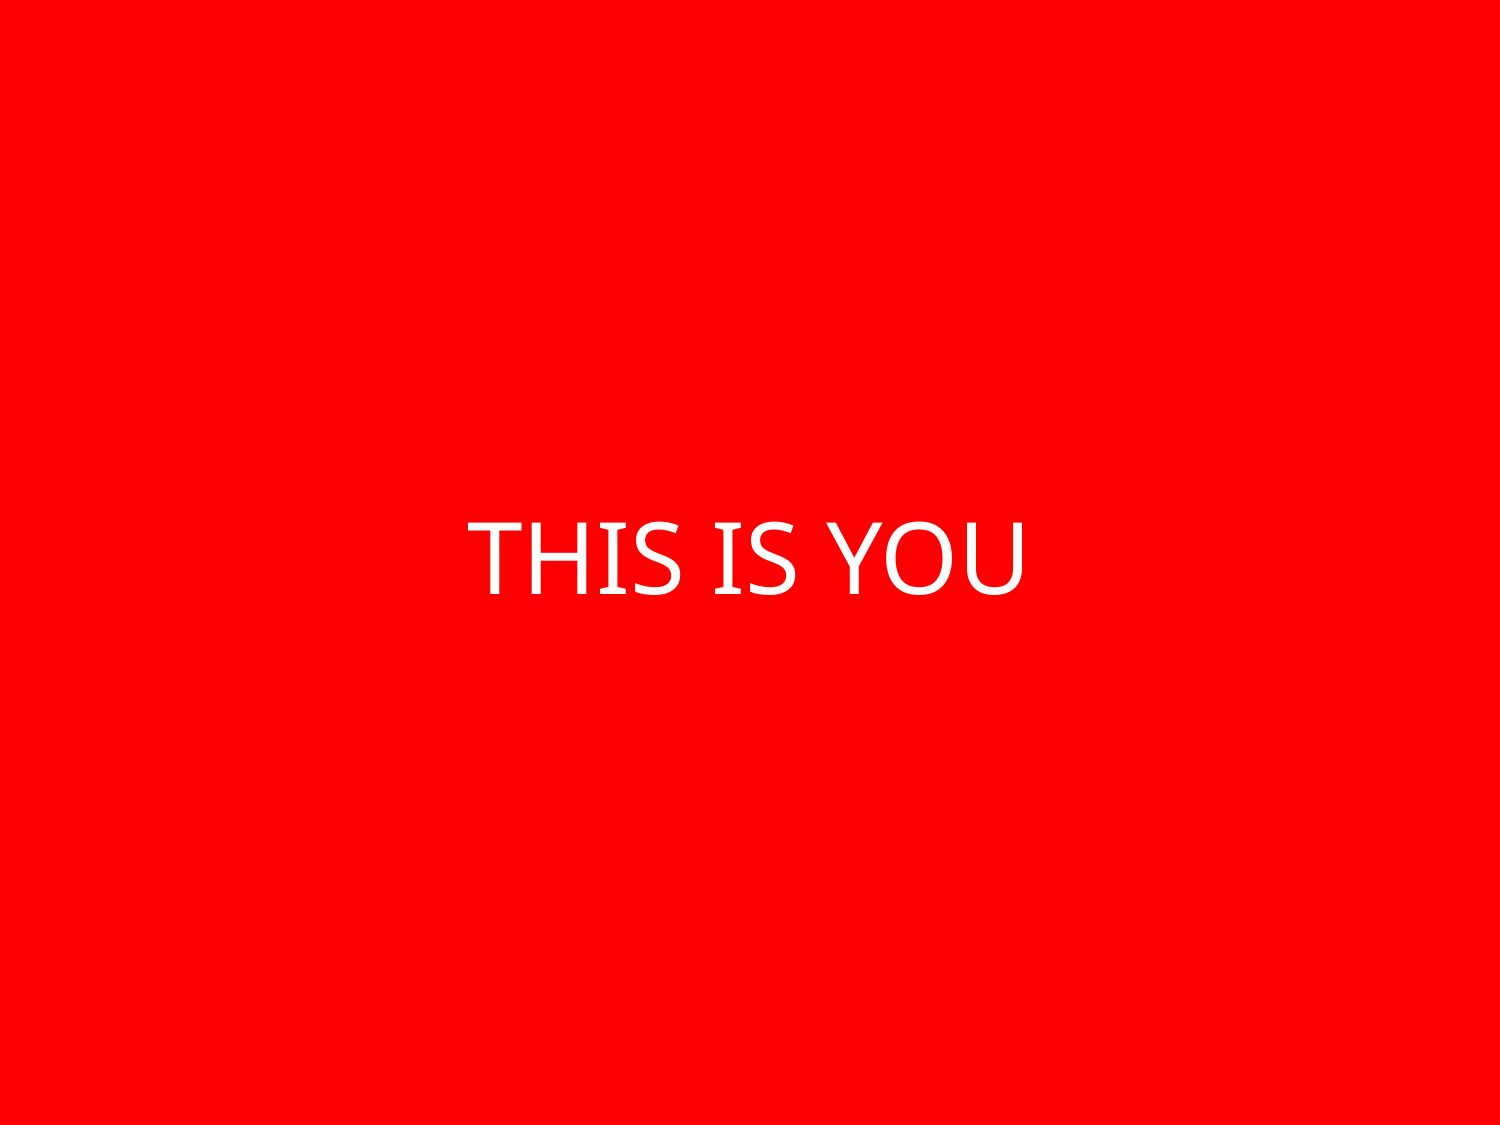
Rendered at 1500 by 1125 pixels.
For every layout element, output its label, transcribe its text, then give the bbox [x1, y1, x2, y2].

list THIS IS YOU [0, 487, 1500, 638]
